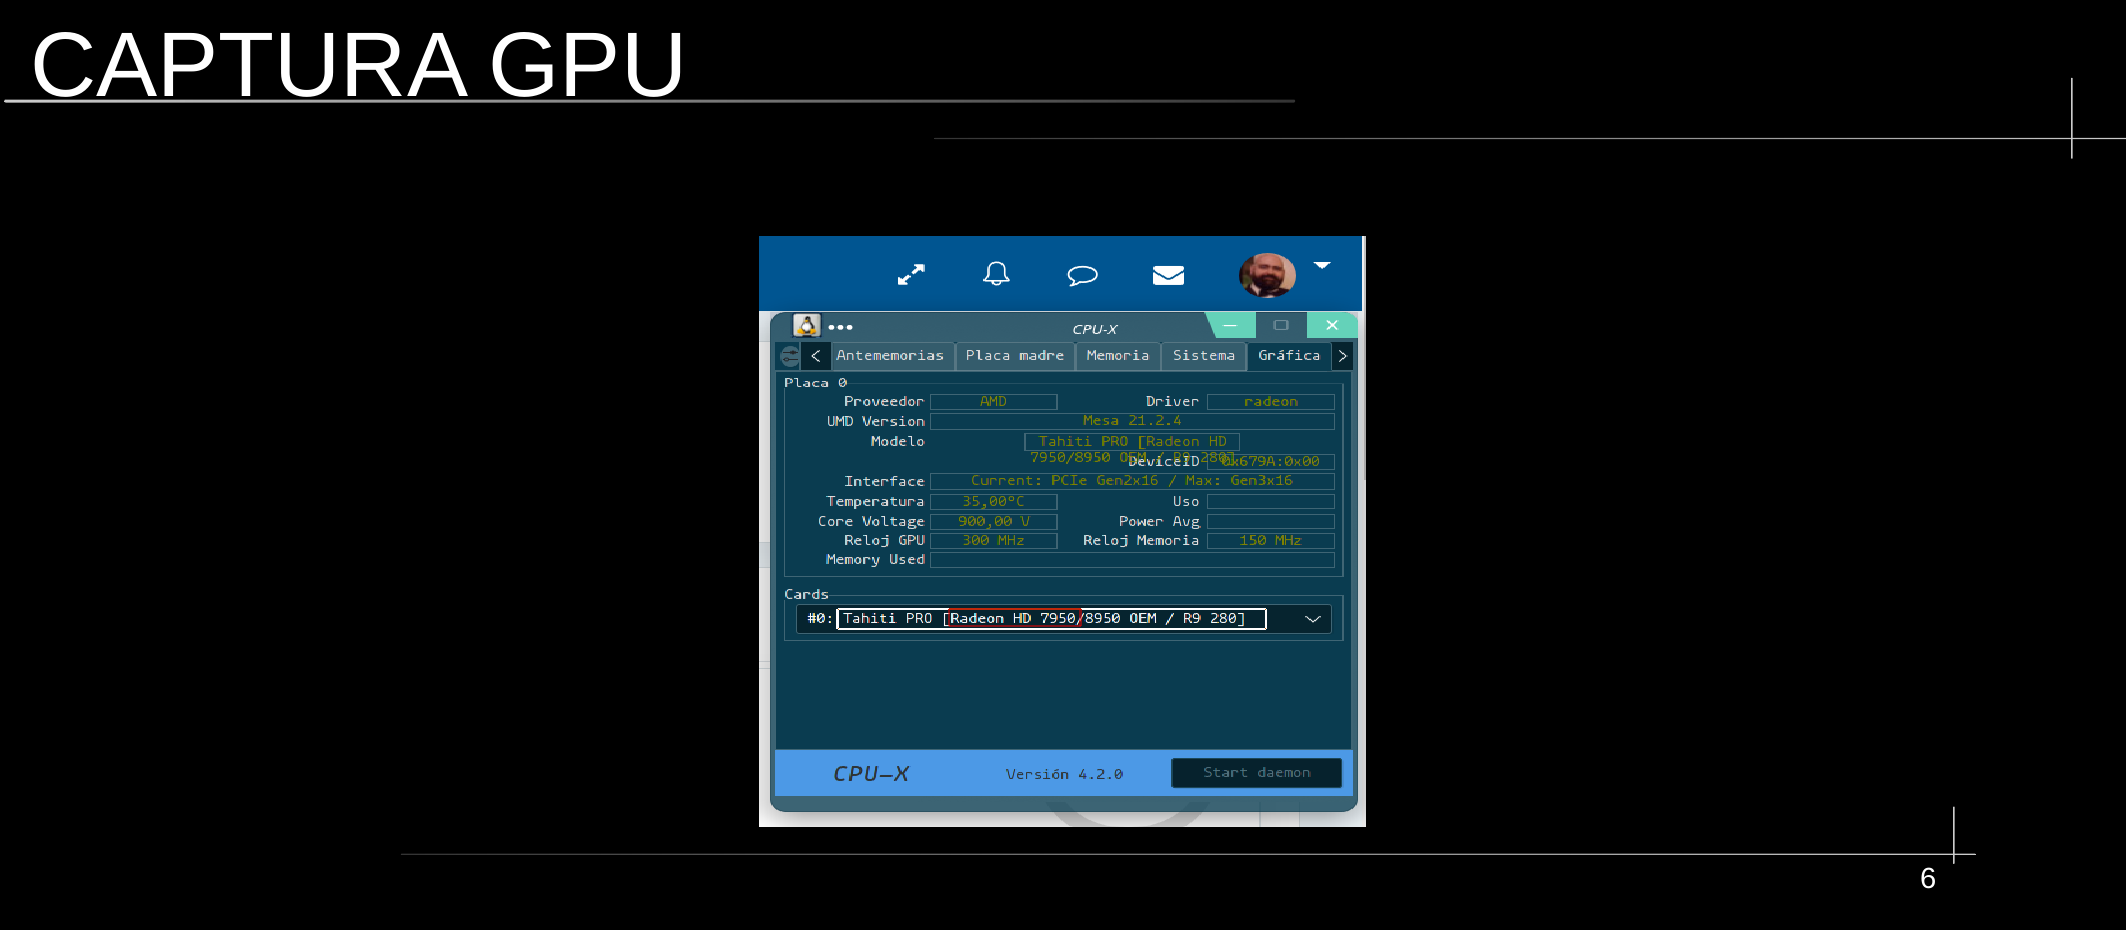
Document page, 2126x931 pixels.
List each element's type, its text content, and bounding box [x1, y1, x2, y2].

picture [759, 236, 1366, 827]
title CAPTURA GPU [30, 2, 2043, 128]
